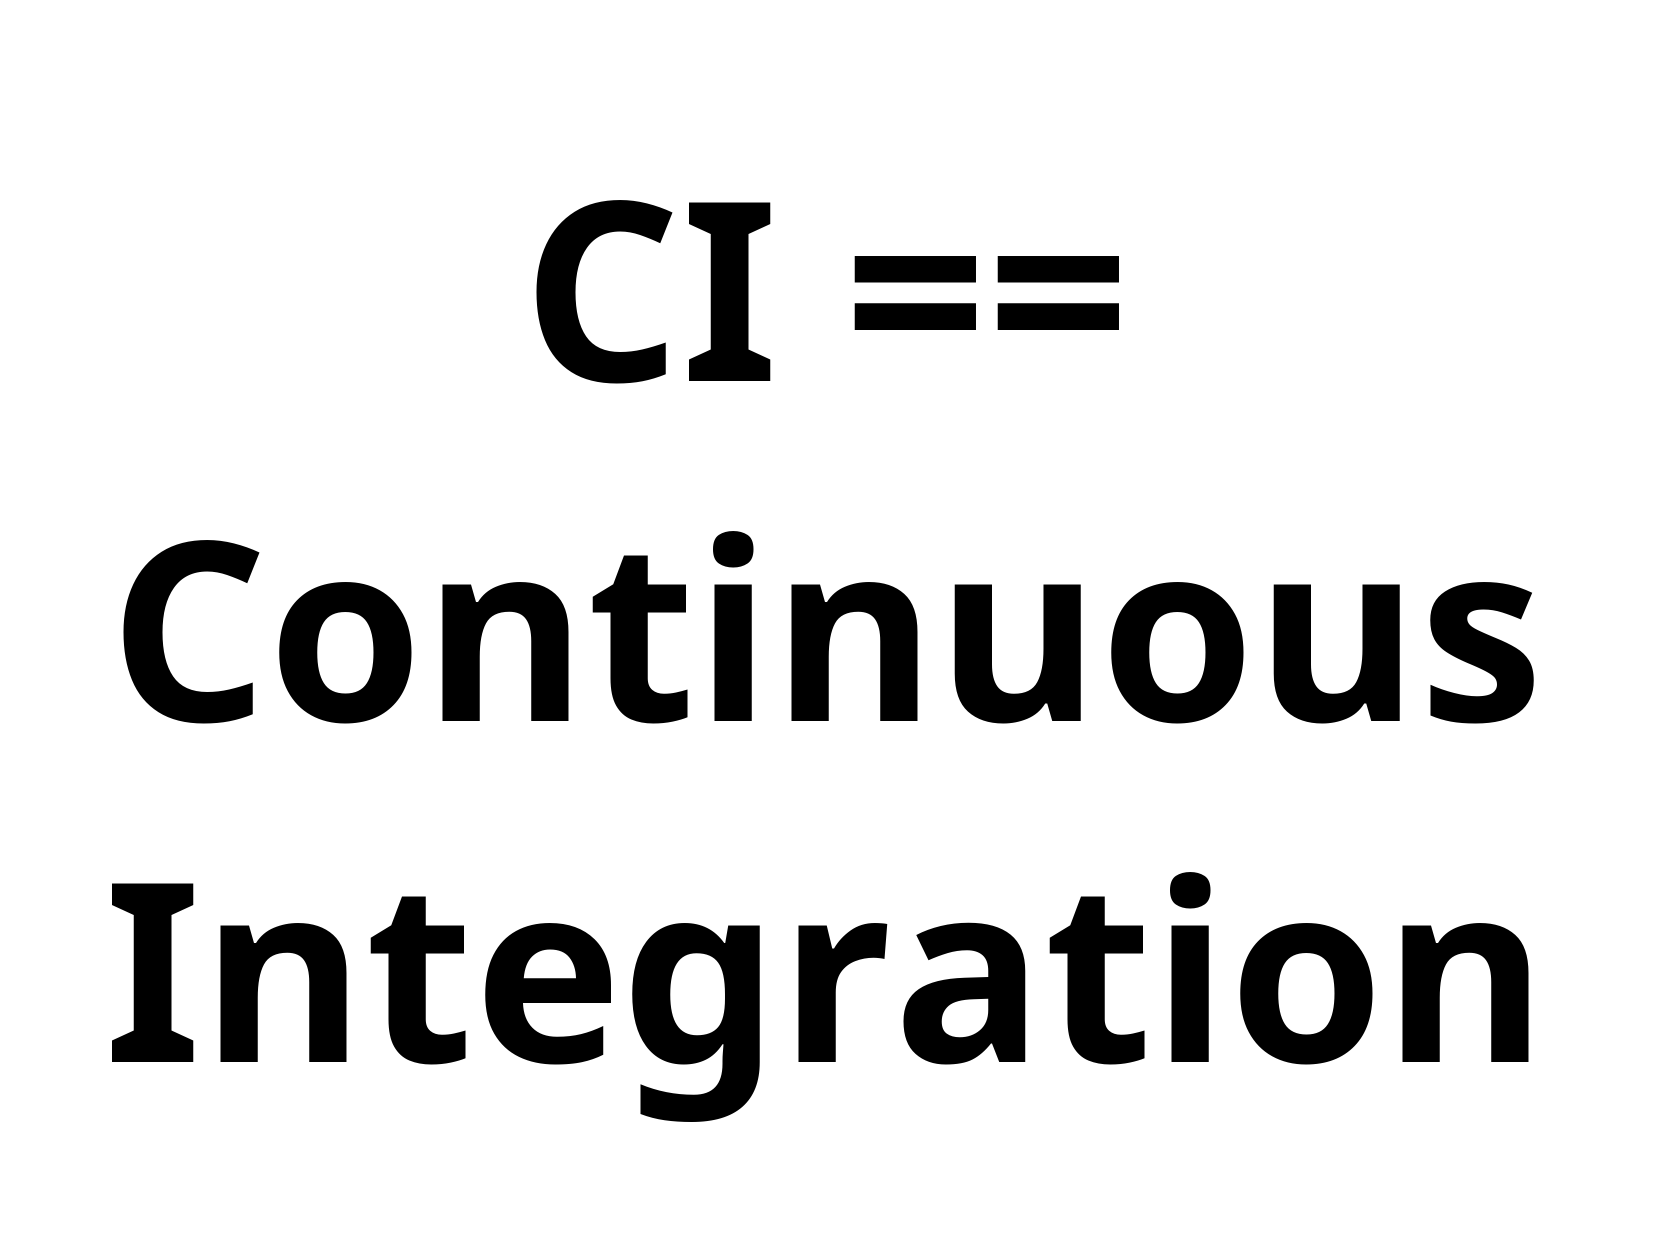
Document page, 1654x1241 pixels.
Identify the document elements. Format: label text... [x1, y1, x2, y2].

title CI == Continuous Integration [82, 49, 1571, 1201]
